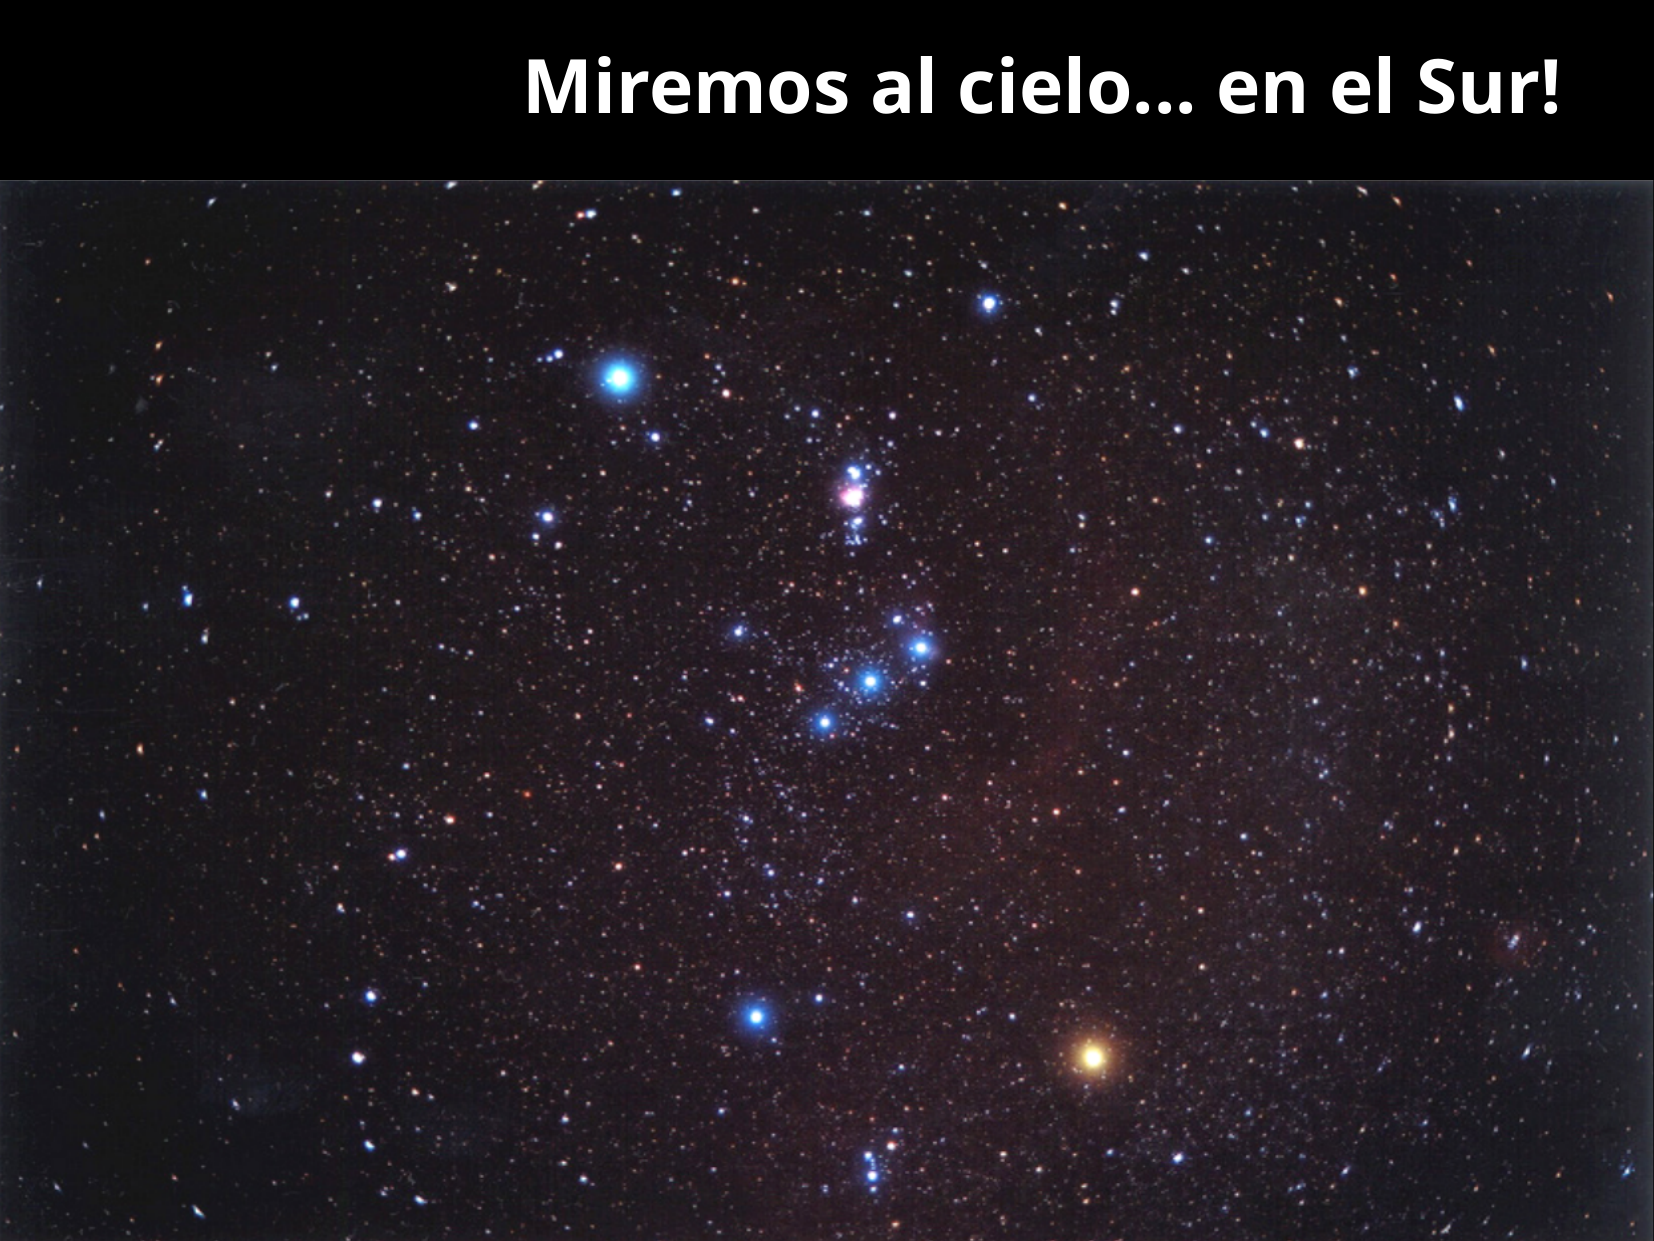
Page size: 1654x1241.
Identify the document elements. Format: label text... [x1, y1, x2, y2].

text_box [0, 0, 1654, 180]
title Miremos al cielo... en el Sur! [75, 19, 1564, 151]
picture [0, 180, 1654, 1241]
